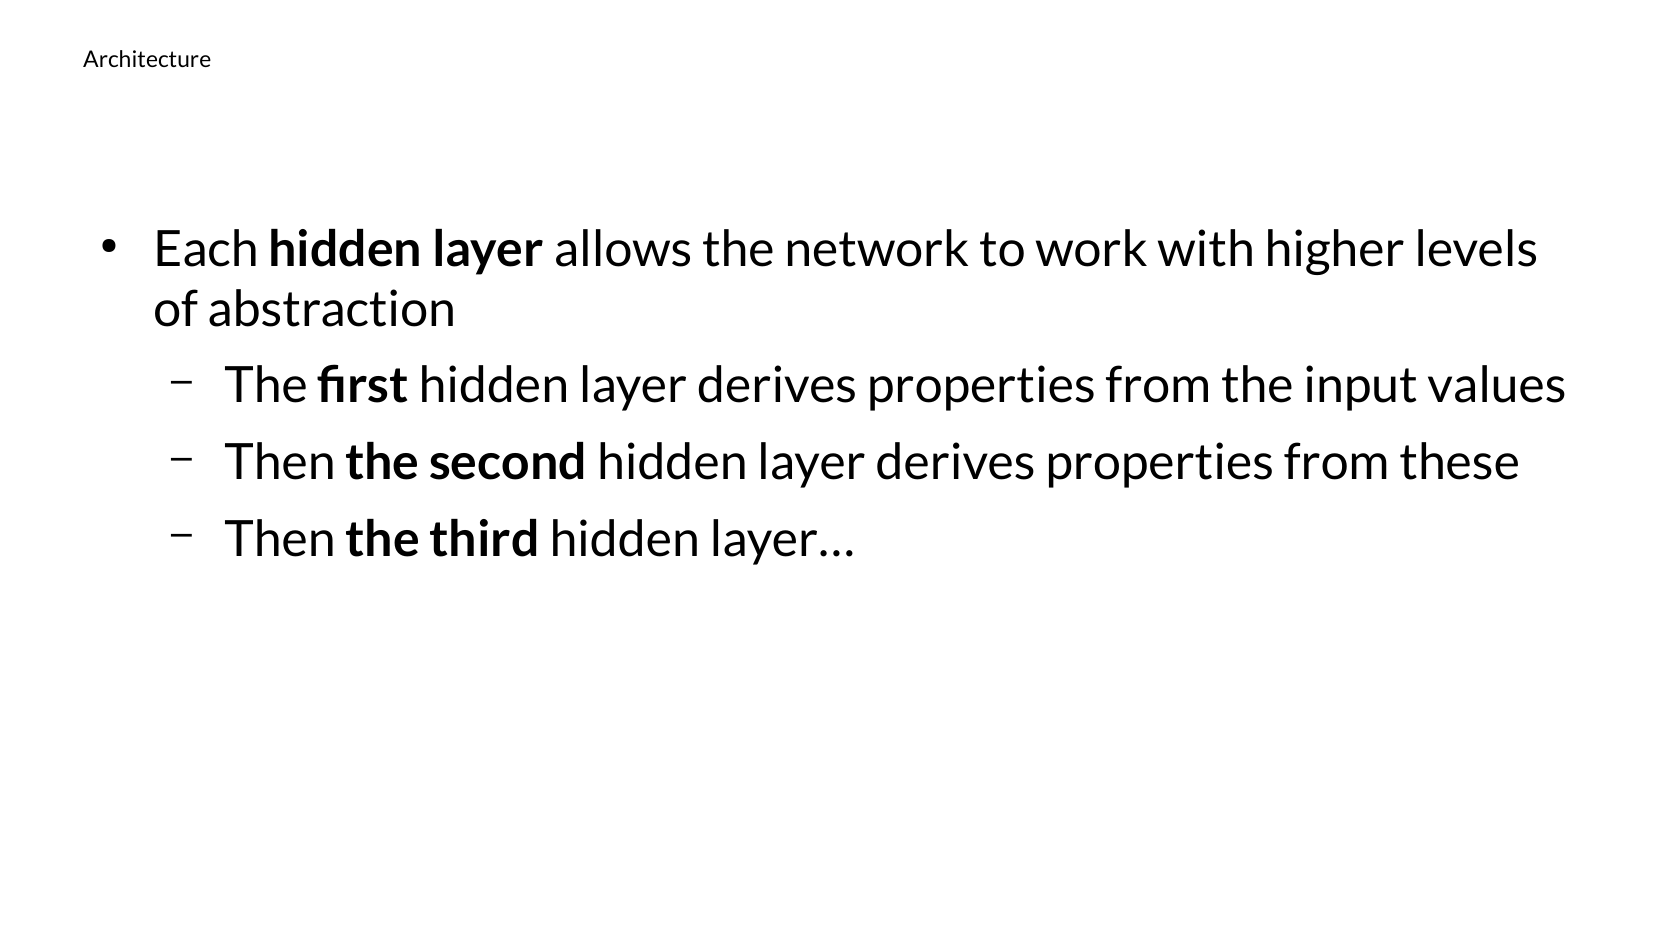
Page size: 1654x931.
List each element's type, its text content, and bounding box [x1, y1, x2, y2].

title Architecture [83, 0, 1571, 119]
list Each hidden layer allows the network to work with higher levels of abstraction The first hidden layer derives properties from the input values Then the second hidden layer derives properties from these Then the third hidden layer… [82, 217, 1571, 839]
